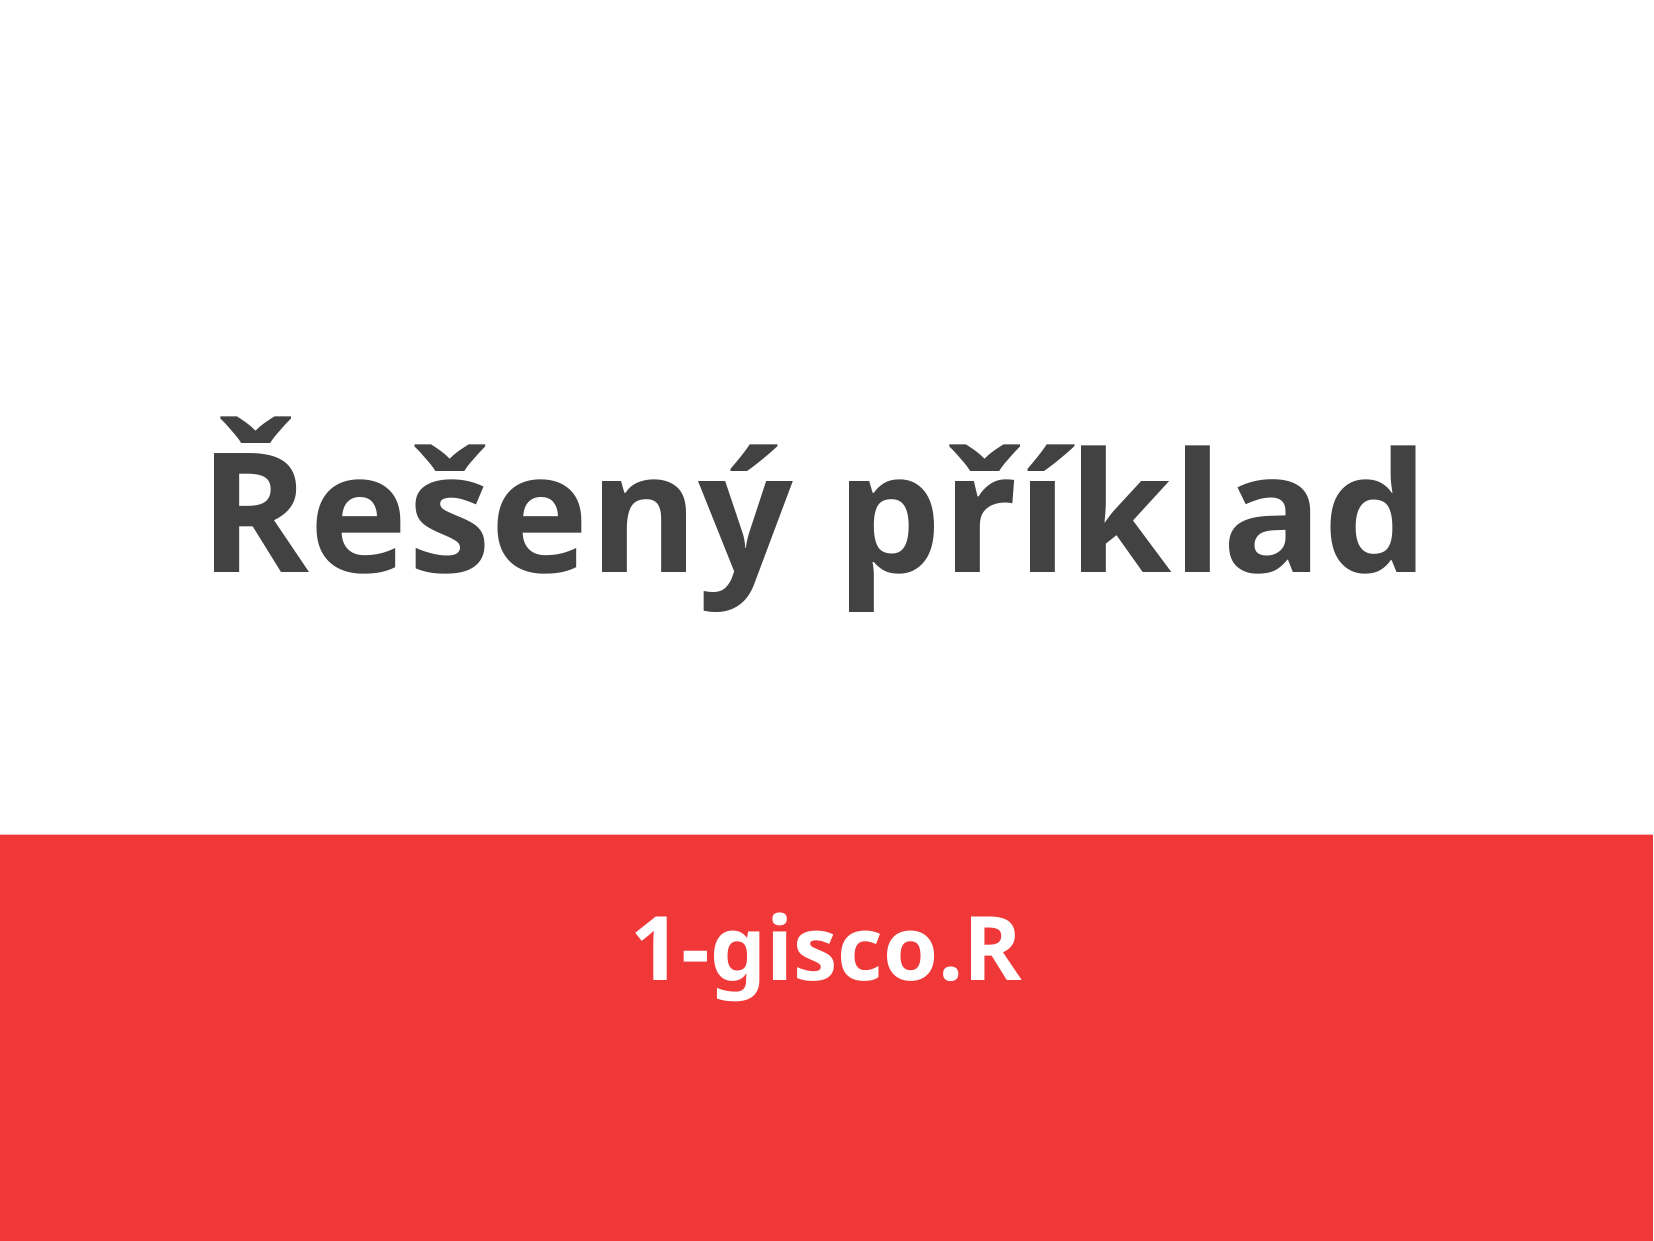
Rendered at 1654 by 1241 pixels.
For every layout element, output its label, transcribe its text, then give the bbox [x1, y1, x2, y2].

title Řešený příklad [70, 327, 1559, 915]
subtitle 1-gisco.R [82, 881, 1571, 1010]
